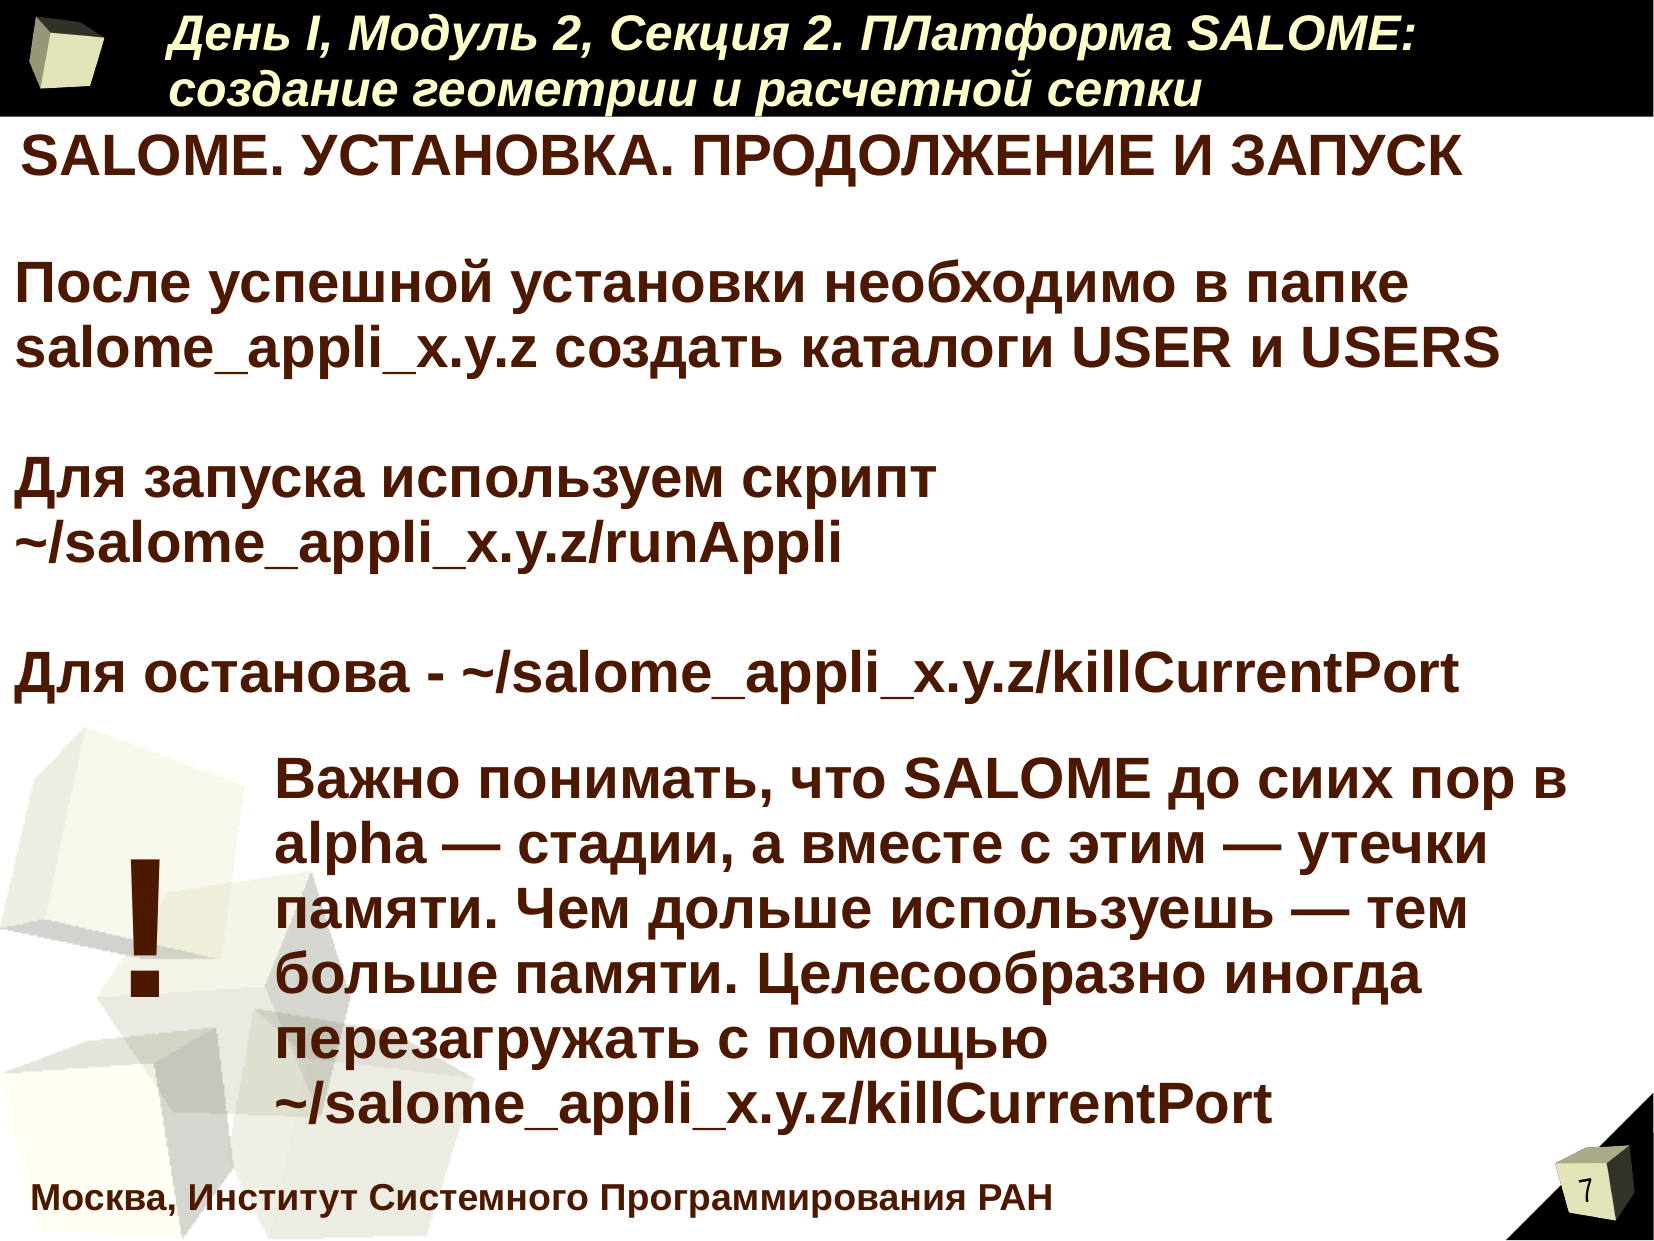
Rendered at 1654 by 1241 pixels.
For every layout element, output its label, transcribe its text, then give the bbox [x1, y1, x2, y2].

picture [464, 1193, 472, 1198]
text_box ! [97, 808, 170, 1048]
text_box Важно понимать, что SALOME до сиих пор в alpha — стадии, а вместе с этим — утечки памяти. Чем дольше используешь — тем больше памяти. Целесообразно иногда перезагружать с помощью ~/salome_appli_x.y.z/killCurrentPort [259, 738, 1654, 1144]
text_box SALOME. УСТАНОВКА. ПРОДОЛЖЕНИЕ И ЗАПУСК [5, 115, 1654, 196]
text_box После успешной установки необходимо в папке salome_appli_x.y.z создать каталоги USER и USERS Для запуска используем скрипт ~/salome_appli_x.y.z/runAppli Для останова - ~/salome_appli_x.y.z/killCurrentPort [0, 177, 1654, 713]
picture [0, 726, 477, 1241]
